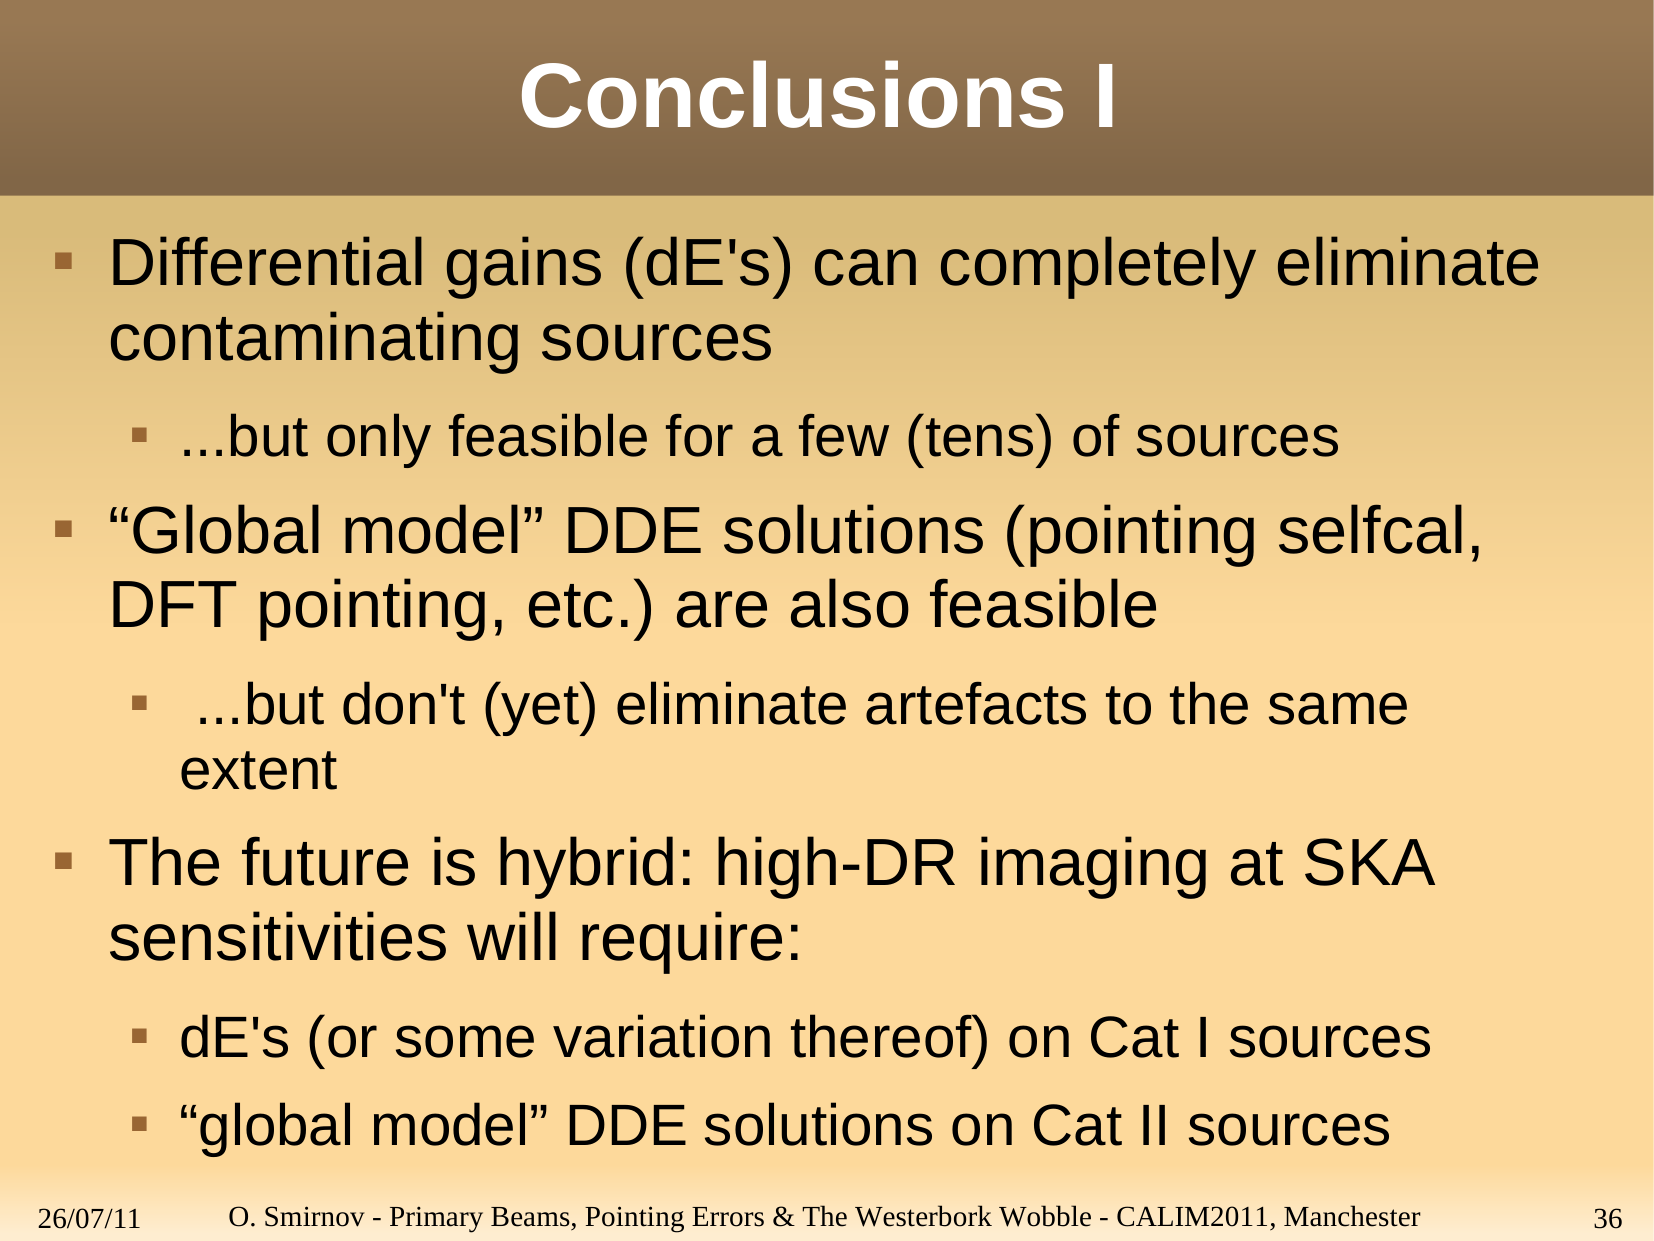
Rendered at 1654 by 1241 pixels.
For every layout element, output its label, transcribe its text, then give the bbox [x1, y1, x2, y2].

picture [0, 0, 1654, 1241]
title Conclusions I [75, 0, 1564, 193]
list Differential gains (dE's) can completely eliminate contaminating sources ...but only feasible for a few (tens) of sources “Global model” DDE solutions (pointing selfcal, DFT pointing, etc.) are also feasible ...but don't (yet) eliminate artefacts to the same extent The future is hybrid: high-DR imaging at SKA sensitivities will require: dE's (or some variation thereof) on Cat I sources “global model” DDE solutions on Cat II sources [37, 225, 1576, 1241]
